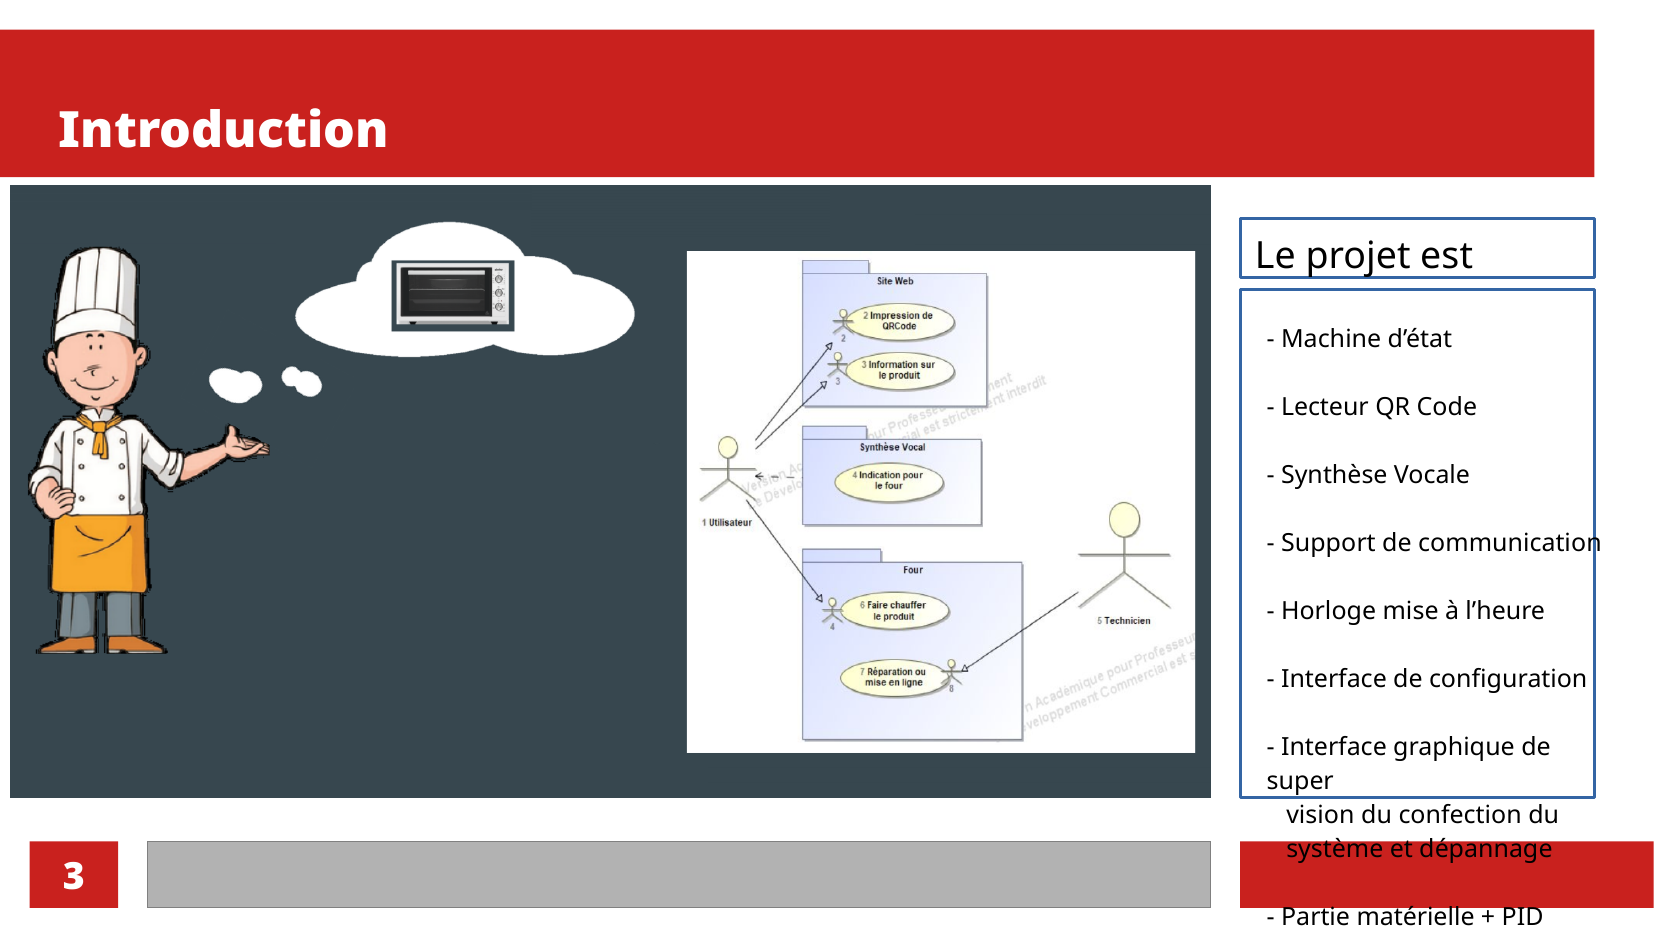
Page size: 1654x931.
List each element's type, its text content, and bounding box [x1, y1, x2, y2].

title Introduction [59, 44, 1595, 163]
text_box - Machine d’état - Lecteur QR Code - Synthèse Vocale - Support de communication - Horloge mise à l’heure - Interface de configuration - Interface graphique de super vision du confection du système et dépannage - Partie matérielle + PID [1251, 313, 1625, 792]
text_box [1240, 289, 1595, 798]
picture [10, 185, 1211, 798]
text_box Le projet est divisé : [1240, 221, 1613, 284]
